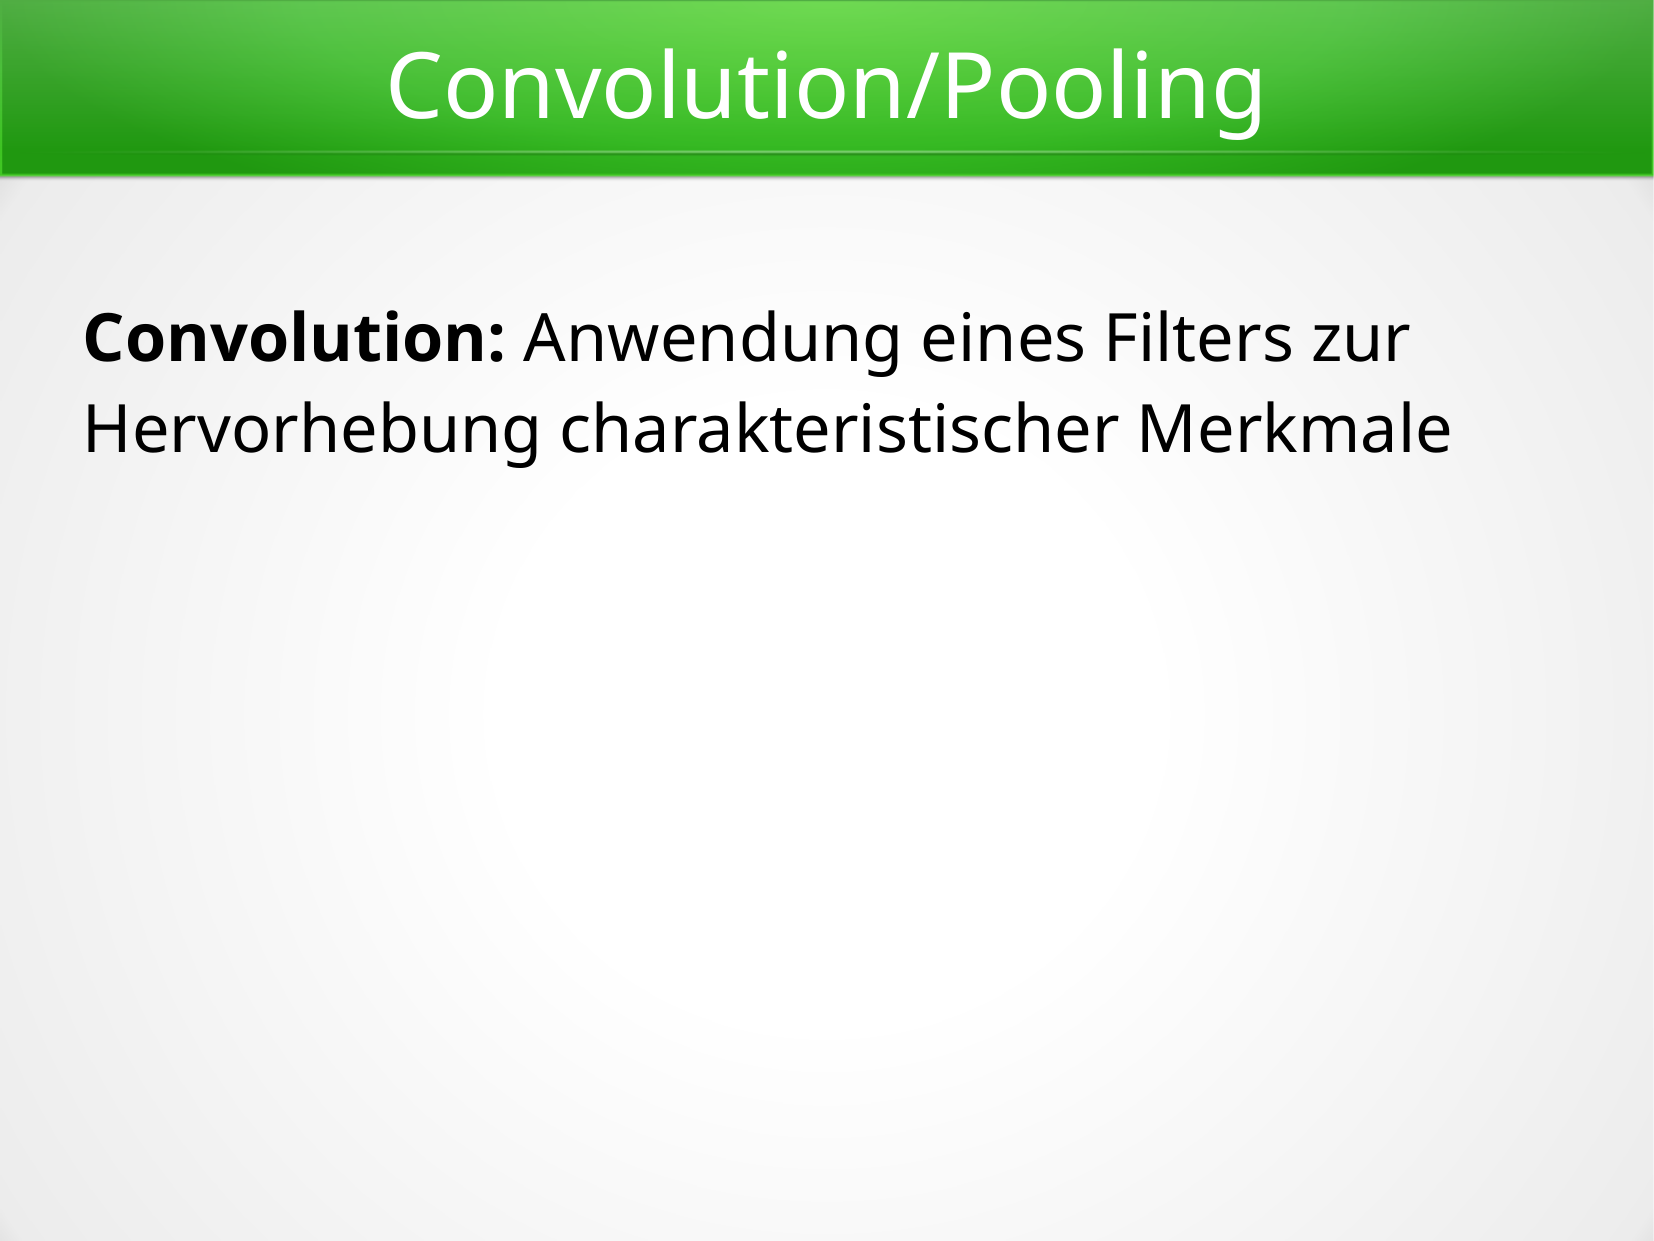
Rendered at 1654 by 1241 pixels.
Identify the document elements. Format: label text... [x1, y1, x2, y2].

title Convolution/Pooling [82, 11, 1571, 154]
picture [0, 0, 1654, 1241]
list Convolution: Anwendung eines Filters zur Hervorhebung charakteristischer Merkmale [82, 290, 1571, 1010]
